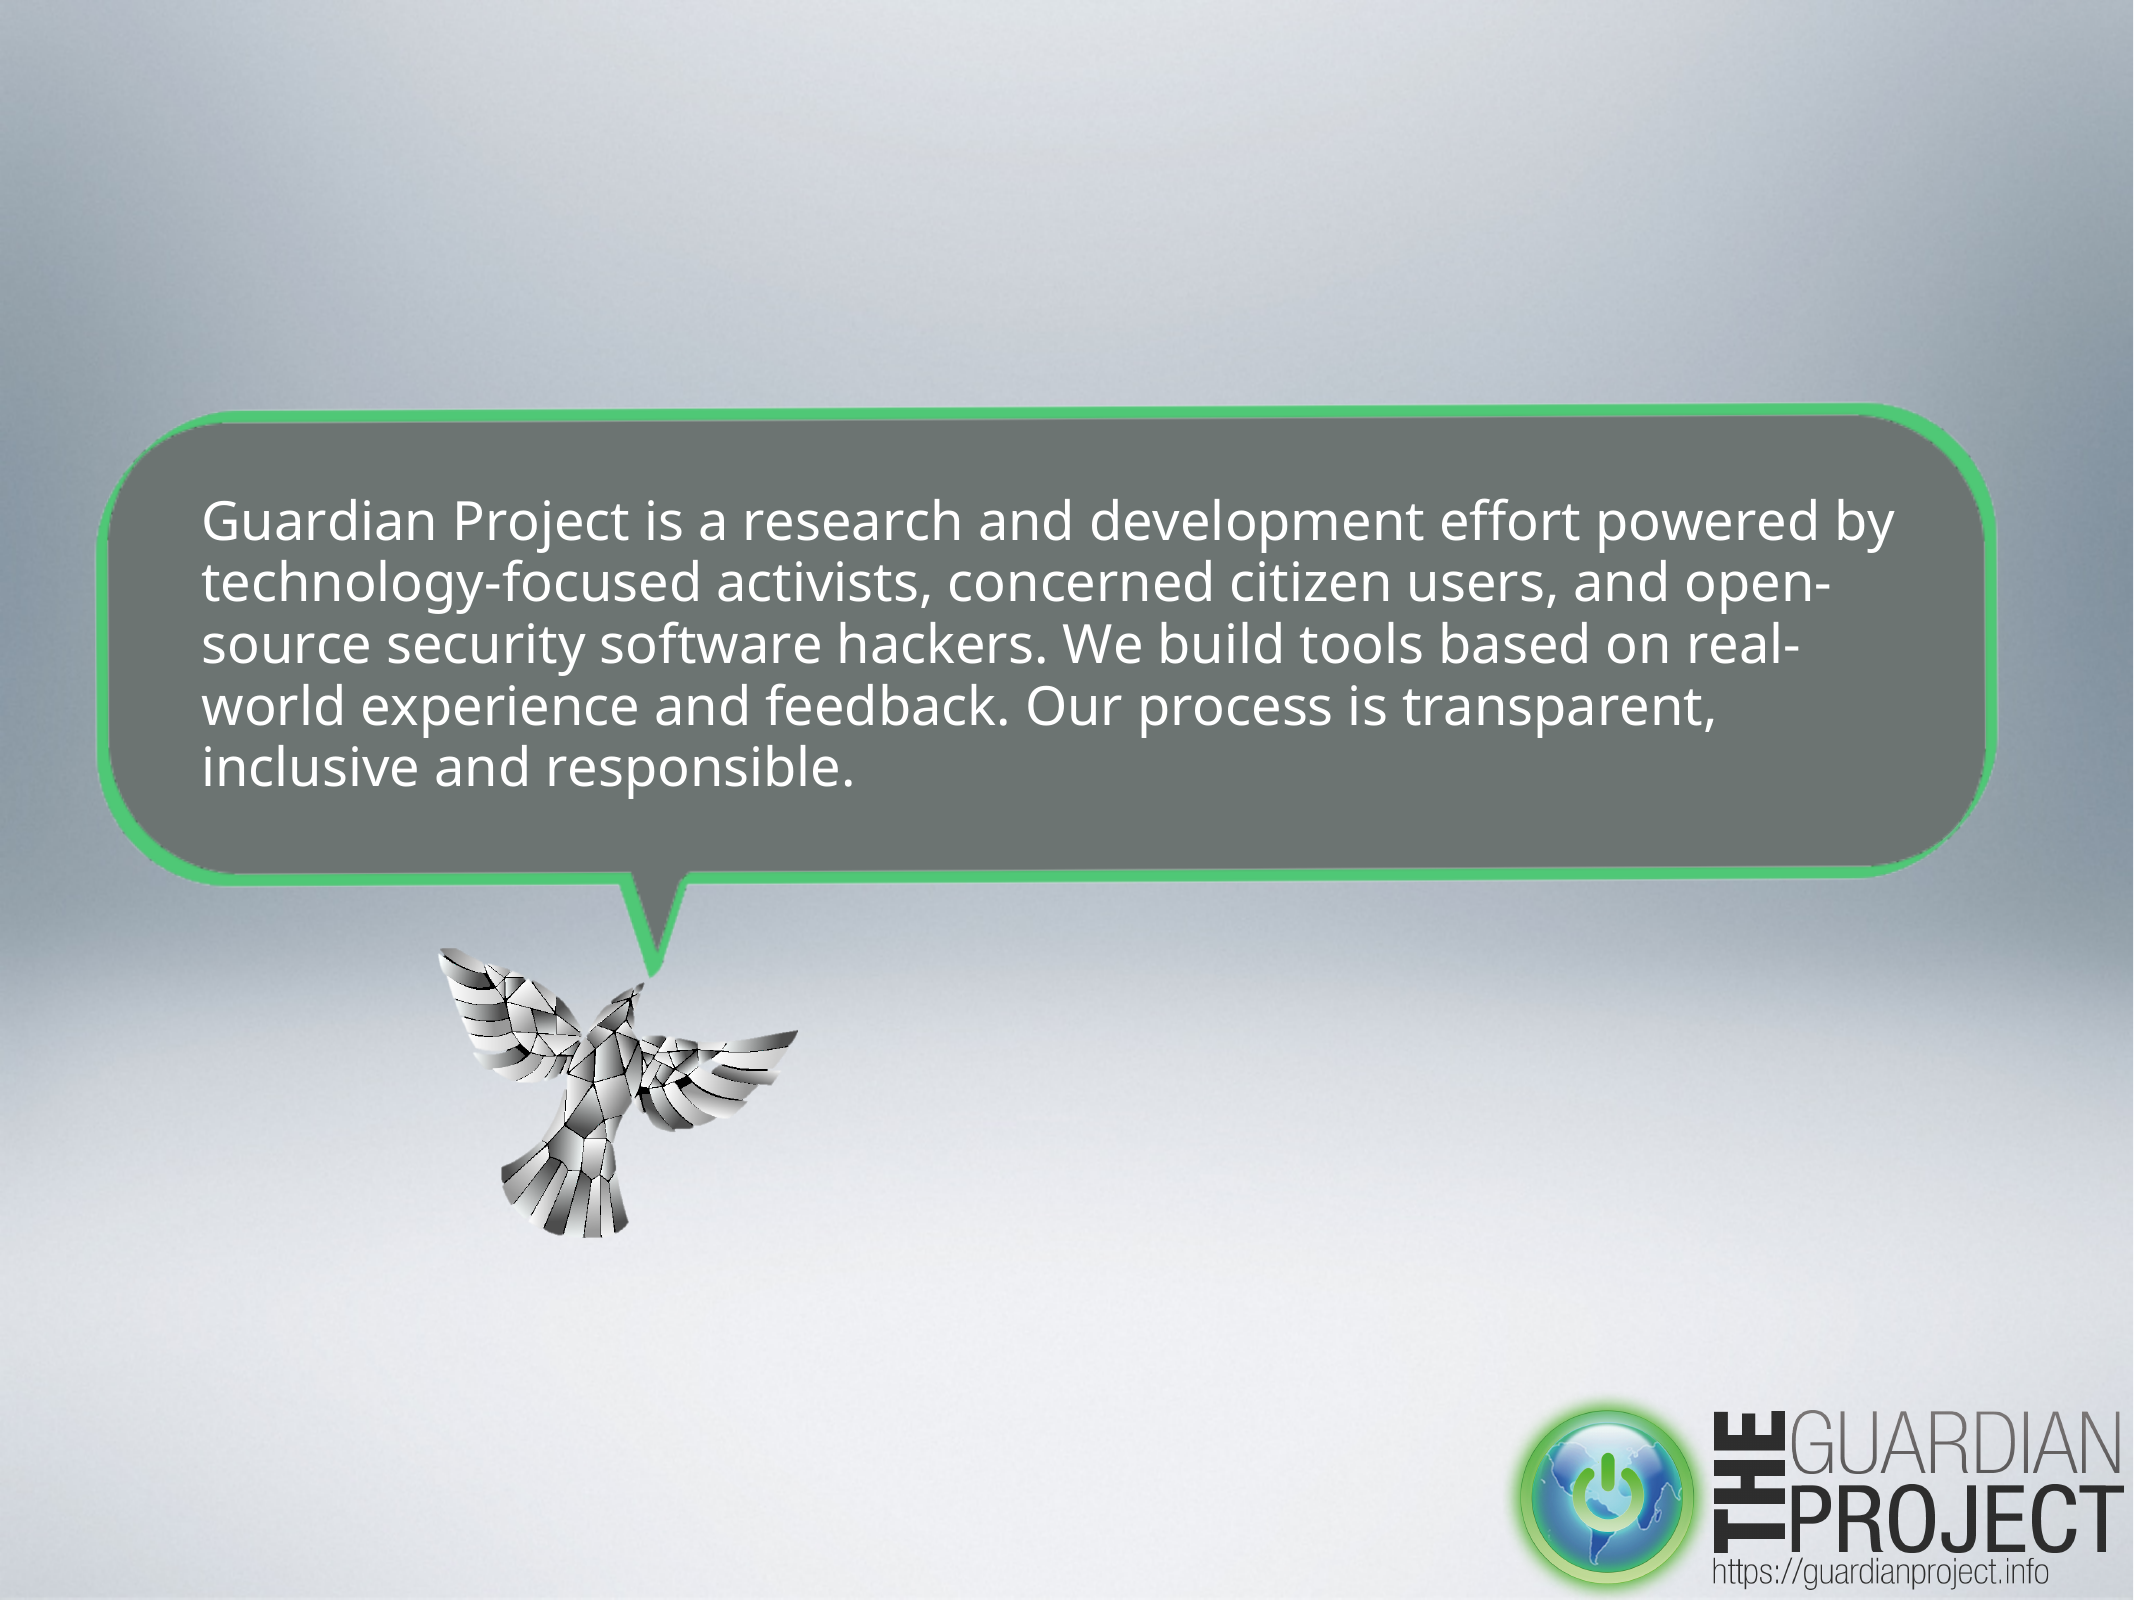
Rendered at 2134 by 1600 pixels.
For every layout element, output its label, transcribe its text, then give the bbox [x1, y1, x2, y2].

picture [0, 0, 2134, 1600]
text_box Guardian Project is a research and development effort powered by technology-focused activists, concerned citizen users, and open-source security software hackers. We build tools based on real-world experience and feedback. Our process is transparent, inclusive and responsible. [201, 495, 1921, 796]
